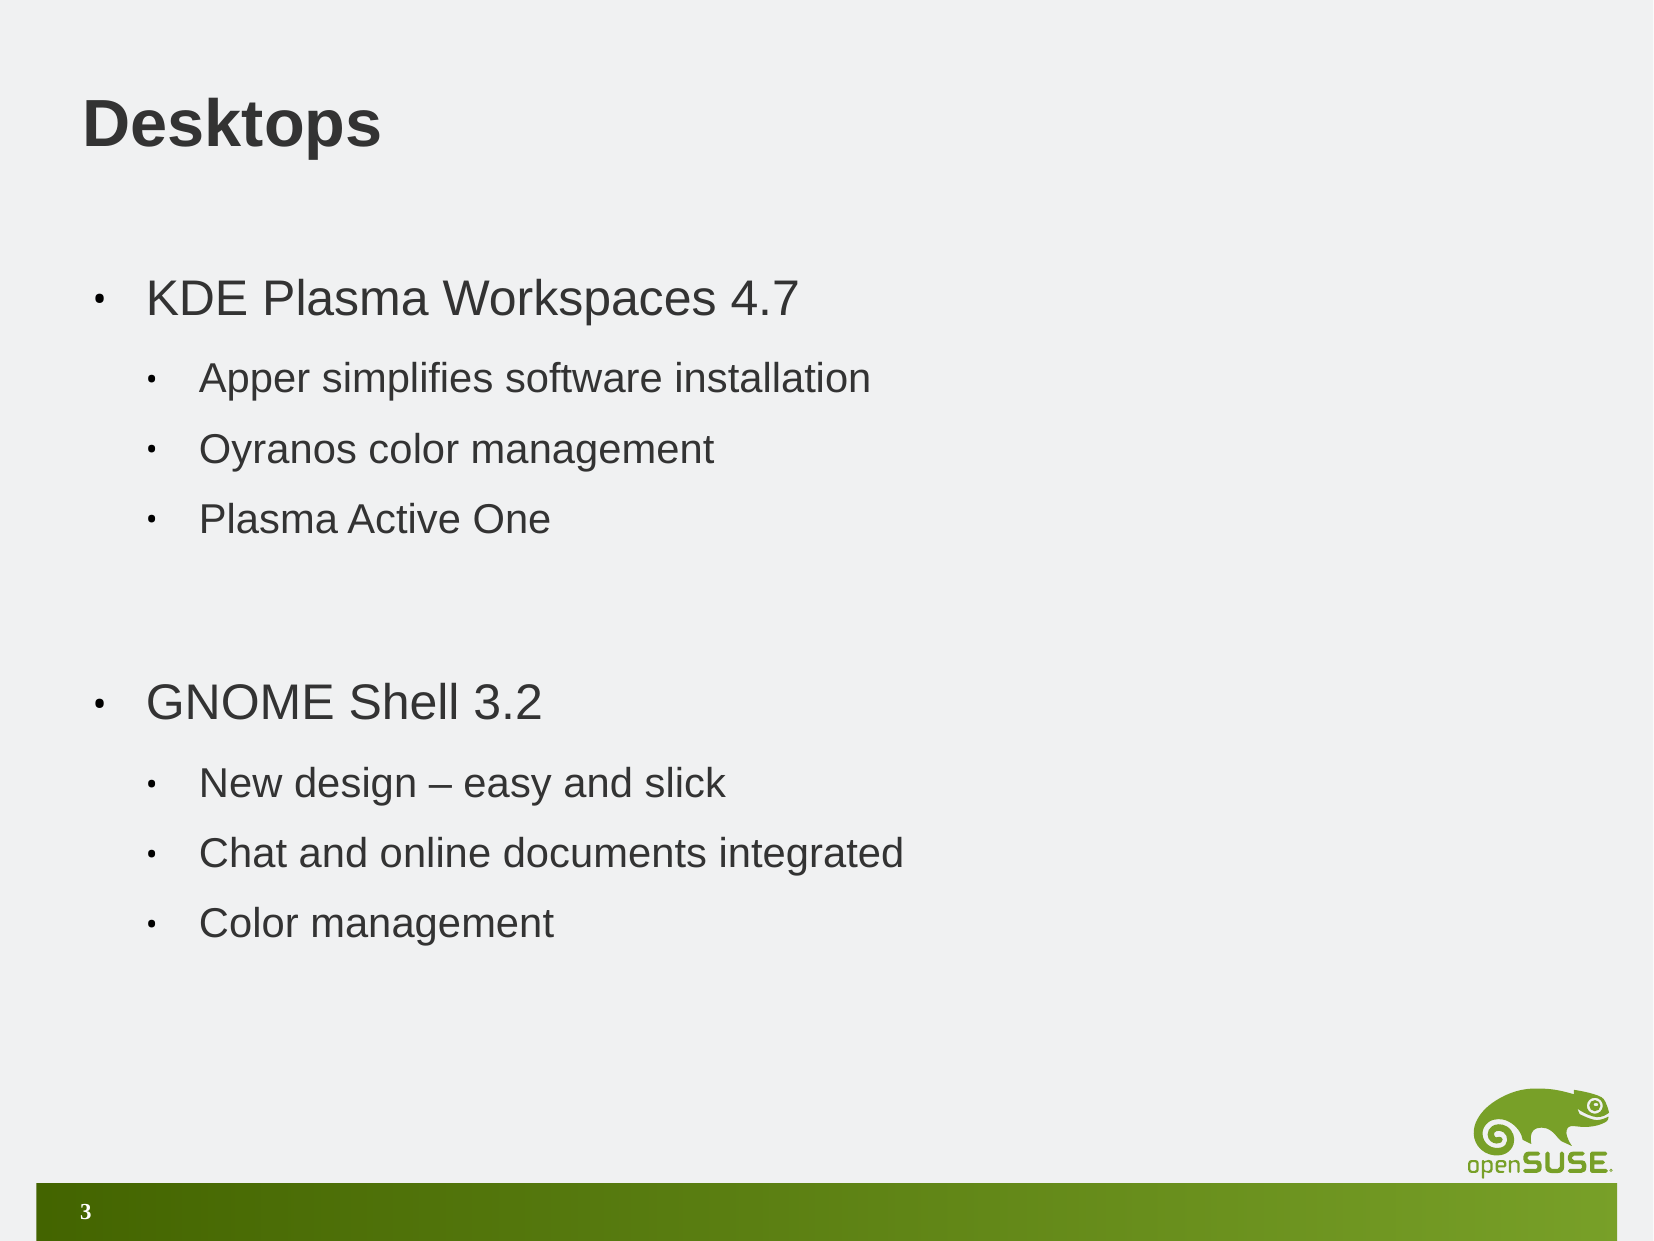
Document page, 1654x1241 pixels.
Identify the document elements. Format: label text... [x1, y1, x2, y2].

list GNOME Shell 3.2 New design – easy and slick Chat and online documents integrated Color management [75, 674, 1564, 1066]
title Desktops [82, 49, 1571, 198]
picture [0, 0, 1654, 1241]
list KDE Plasma Workspaces 4.7 Apper simplifies software installation Oyranos color management Plasma Active One [75, 270, 1564, 661]
